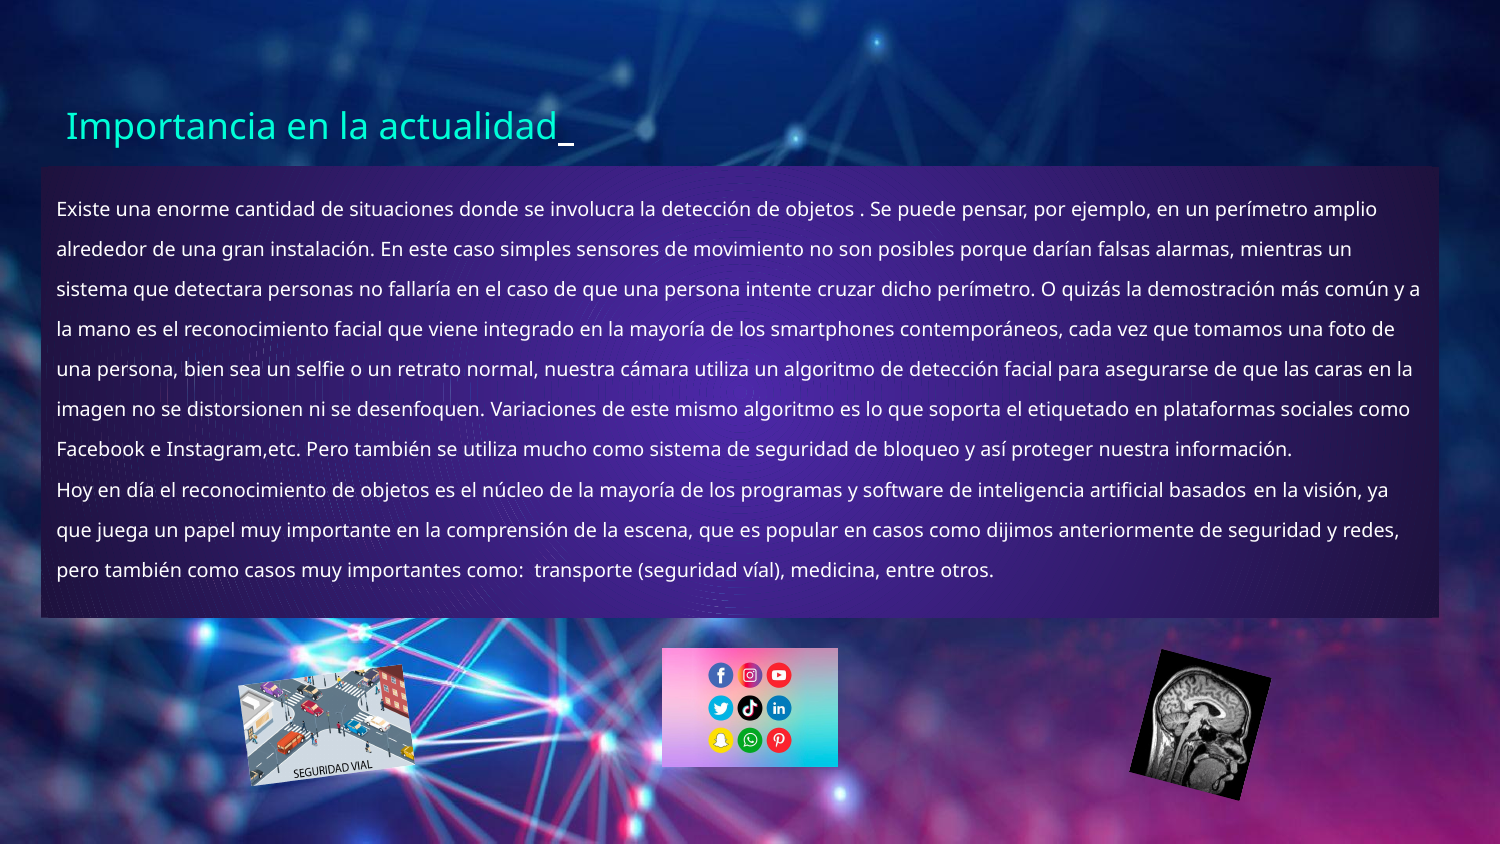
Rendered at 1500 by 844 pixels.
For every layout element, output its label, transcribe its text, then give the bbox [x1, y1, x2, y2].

list Existe una enorme cantidad de situaciones donde se involucra la detección de objetos . Se puede pensar, por ejemplo, en un perímetro amplio alrededor de una gran instalación. En este caso simples sensores de movimiento no son posibles porque darían falsas alarmas, mientras un sistema que detectara personas no fallaría en el caso de que una persona intente cruzar dicho perímetro. O quizás la demostración más común y a la mano es el reconocimiento facial que viene integrado en la mayoría de los smartphones contemporáneos, cada vez que tomamos una foto de una persona, bien sea un selfie o un retrato normal, nuestra cámara utiliza un algoritmo de detección facial para asegurarse de que las caras en la imagen no se distorsionen ni se desenfoquen. Variaciones de este mismo algoritmo es lo que soporta el etiquetado en plataformas sociales como Facebook e Instagram,etc. Pero también se utiliza mucho como sistema de seguridad de bloqueo y así proteger nuestra información. Hoy en día el reconocimiento de objetos es el núcleo de la mayoría de los programas y software de inteligencia artificial basados ​​en la visión, ya que juega un papel muy importante en la comprensión de la escena, que es popular en casos como dijimos anteriormente de seguridad y redes, pero también como casos muy importantes como: transporte (seguridad víal), medicina, entre otros. [41, 166, 1439, 618]
title Importancia en la actualidad [51, 72, 1449, 167]
picture [0, 0, 1500, 844]
